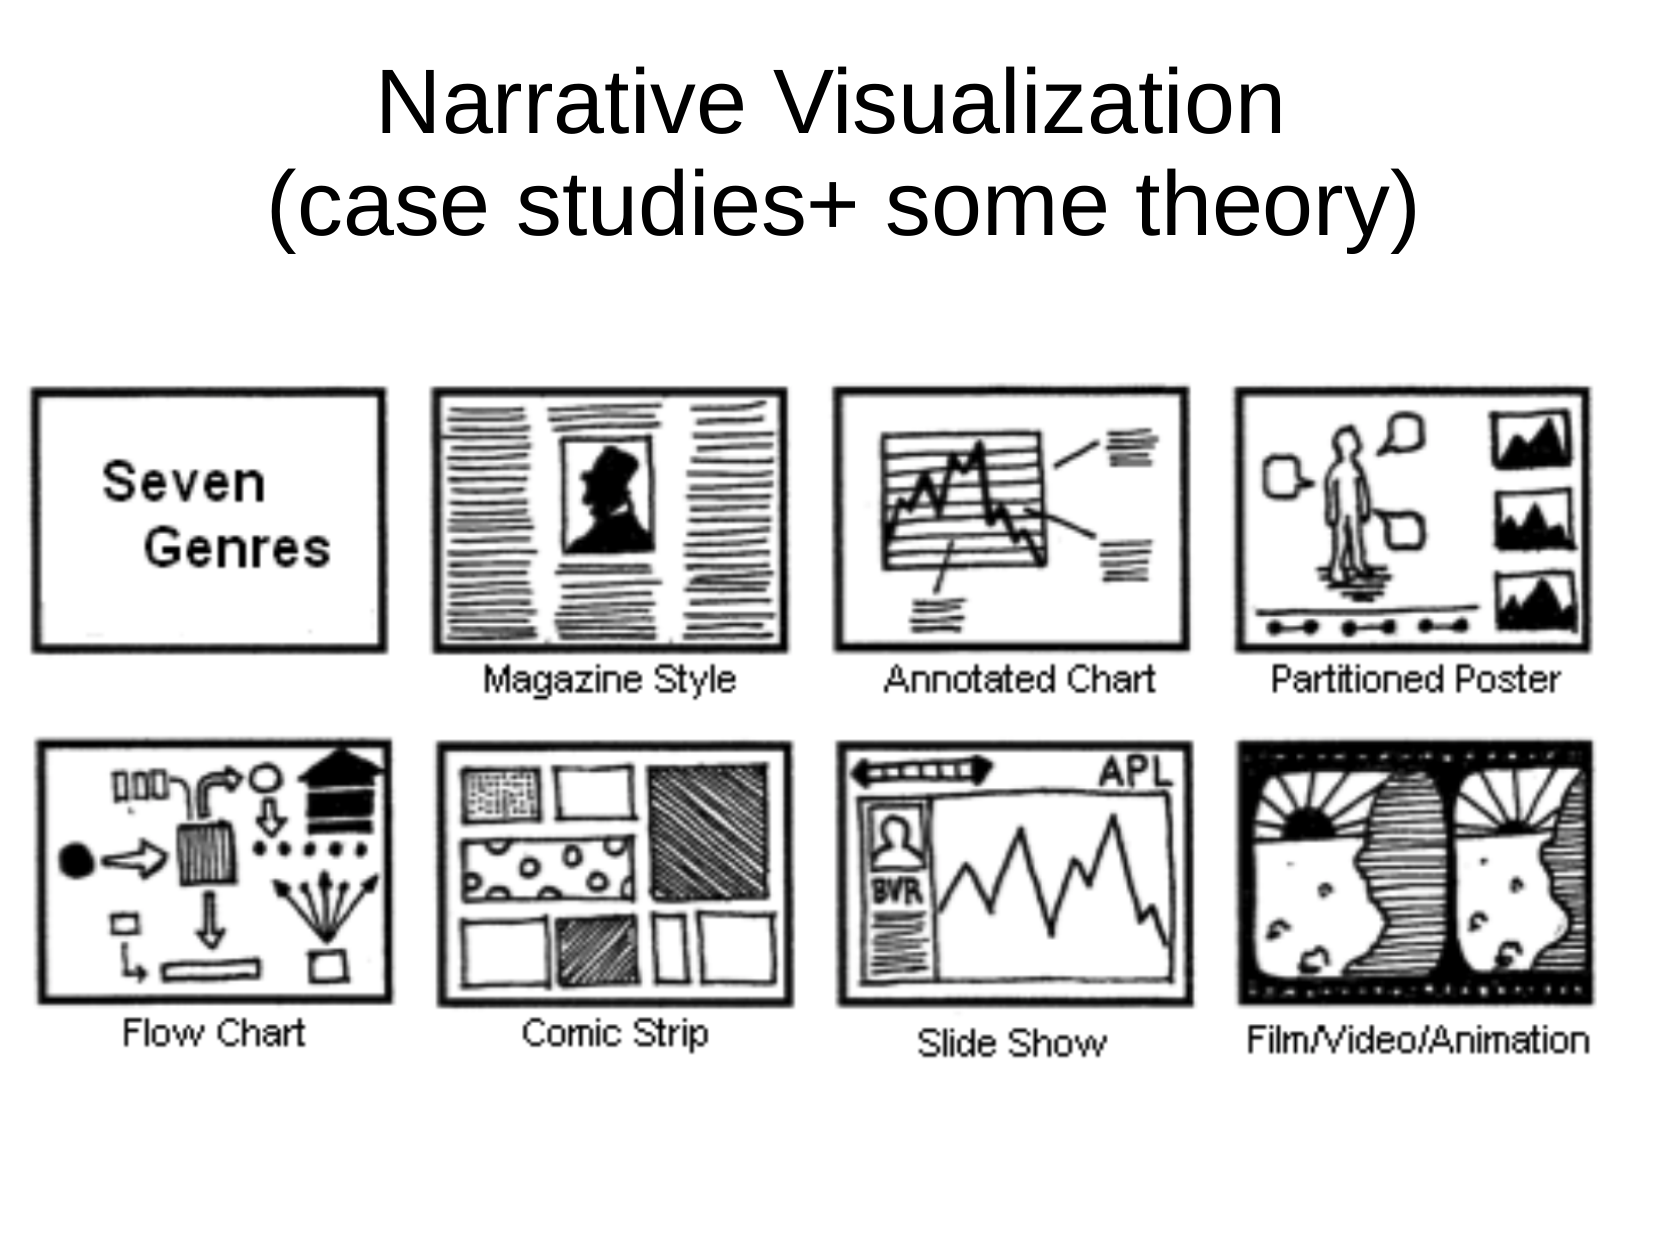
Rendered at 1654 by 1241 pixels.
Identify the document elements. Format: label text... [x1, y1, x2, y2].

picture [0, 347, 1654, 1081]
title Narrative Visualization (case studies+ some theory) [82, 49, 1571, 257]
